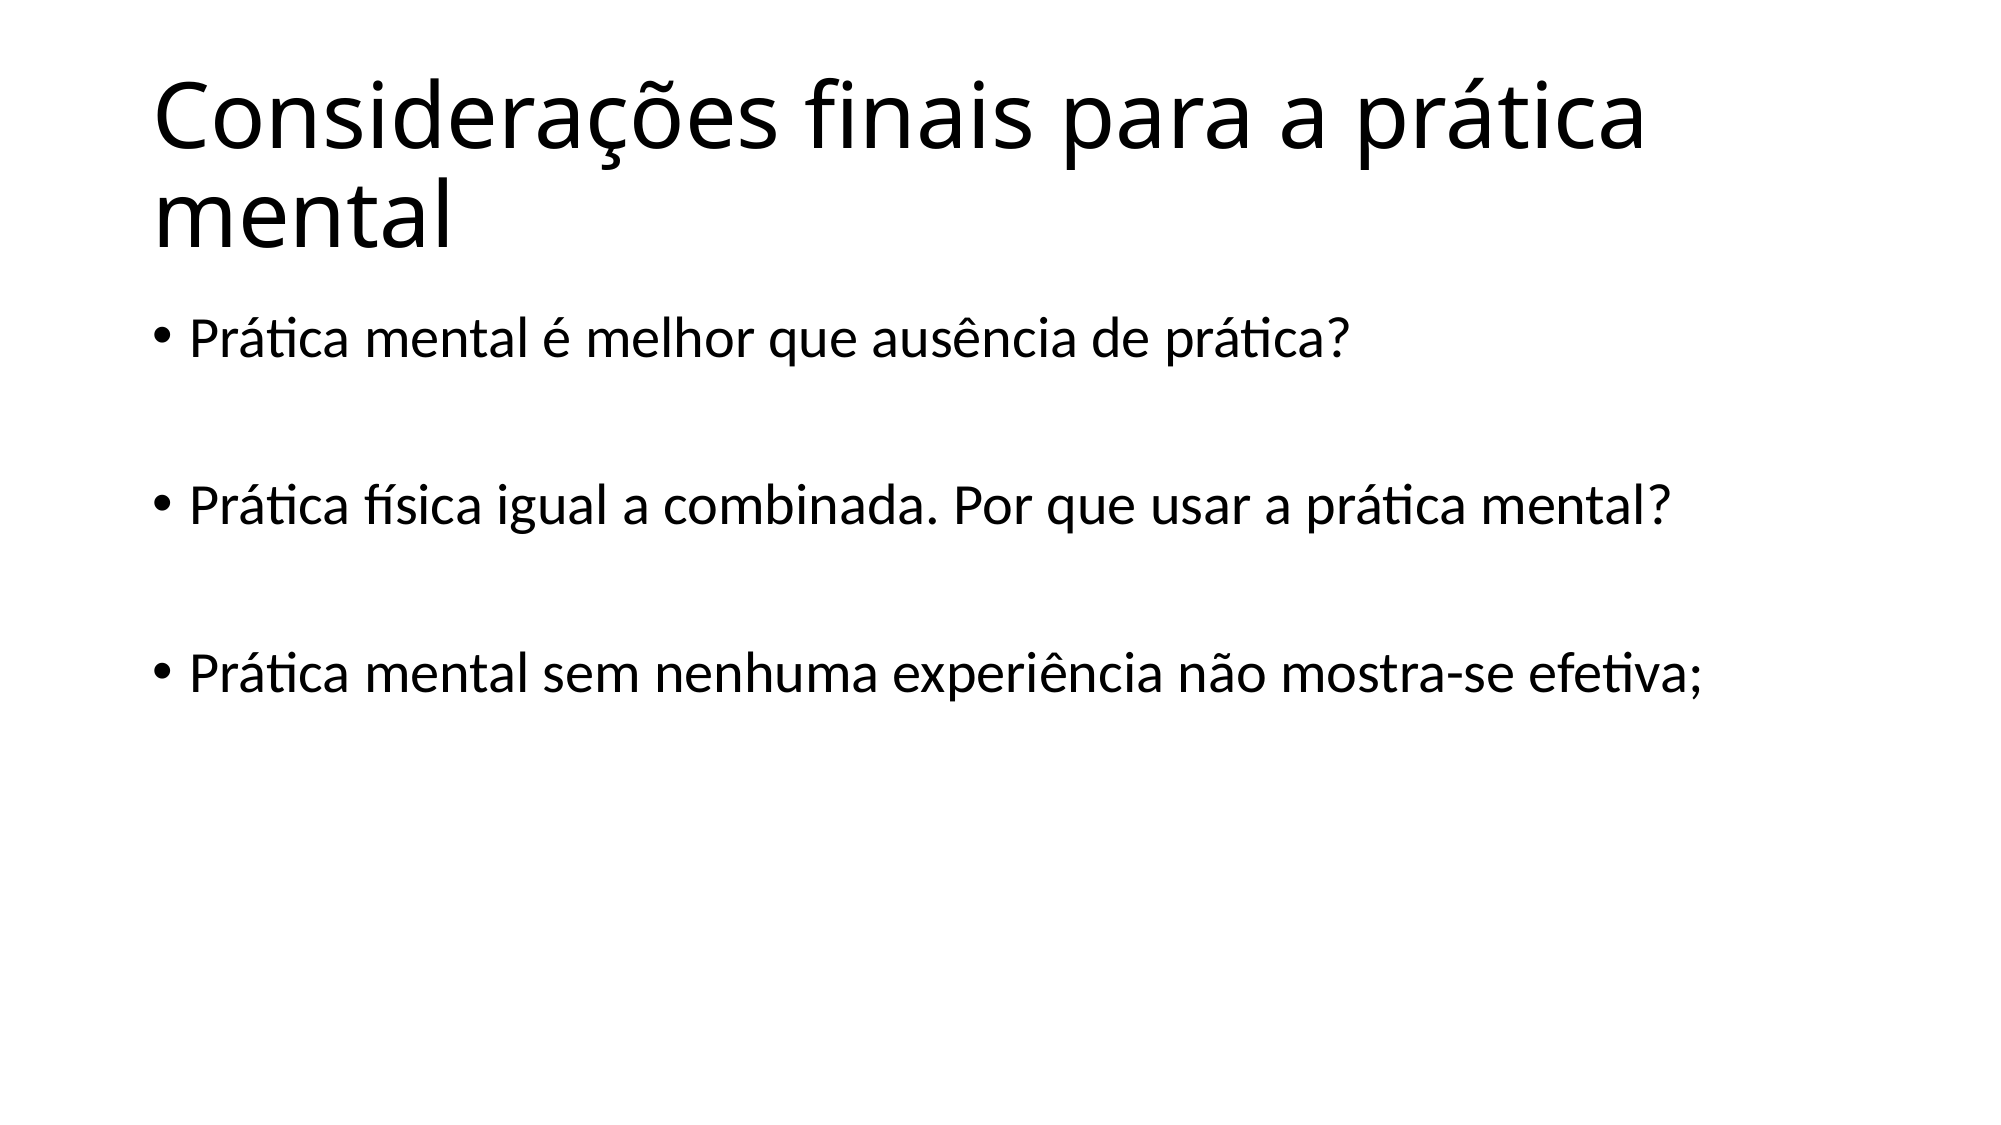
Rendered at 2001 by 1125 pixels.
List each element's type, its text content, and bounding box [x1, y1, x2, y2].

list Prática mental é melhor que ausência de prática? Prática física igual a combinada. Por que usar a prática mental? Prática mental sem nenhuma experiência não mostra-se efetiva; [137, 299, 1863, 1014]
title Considerações finais para a prática mental [137, 59, 1863, 278]
